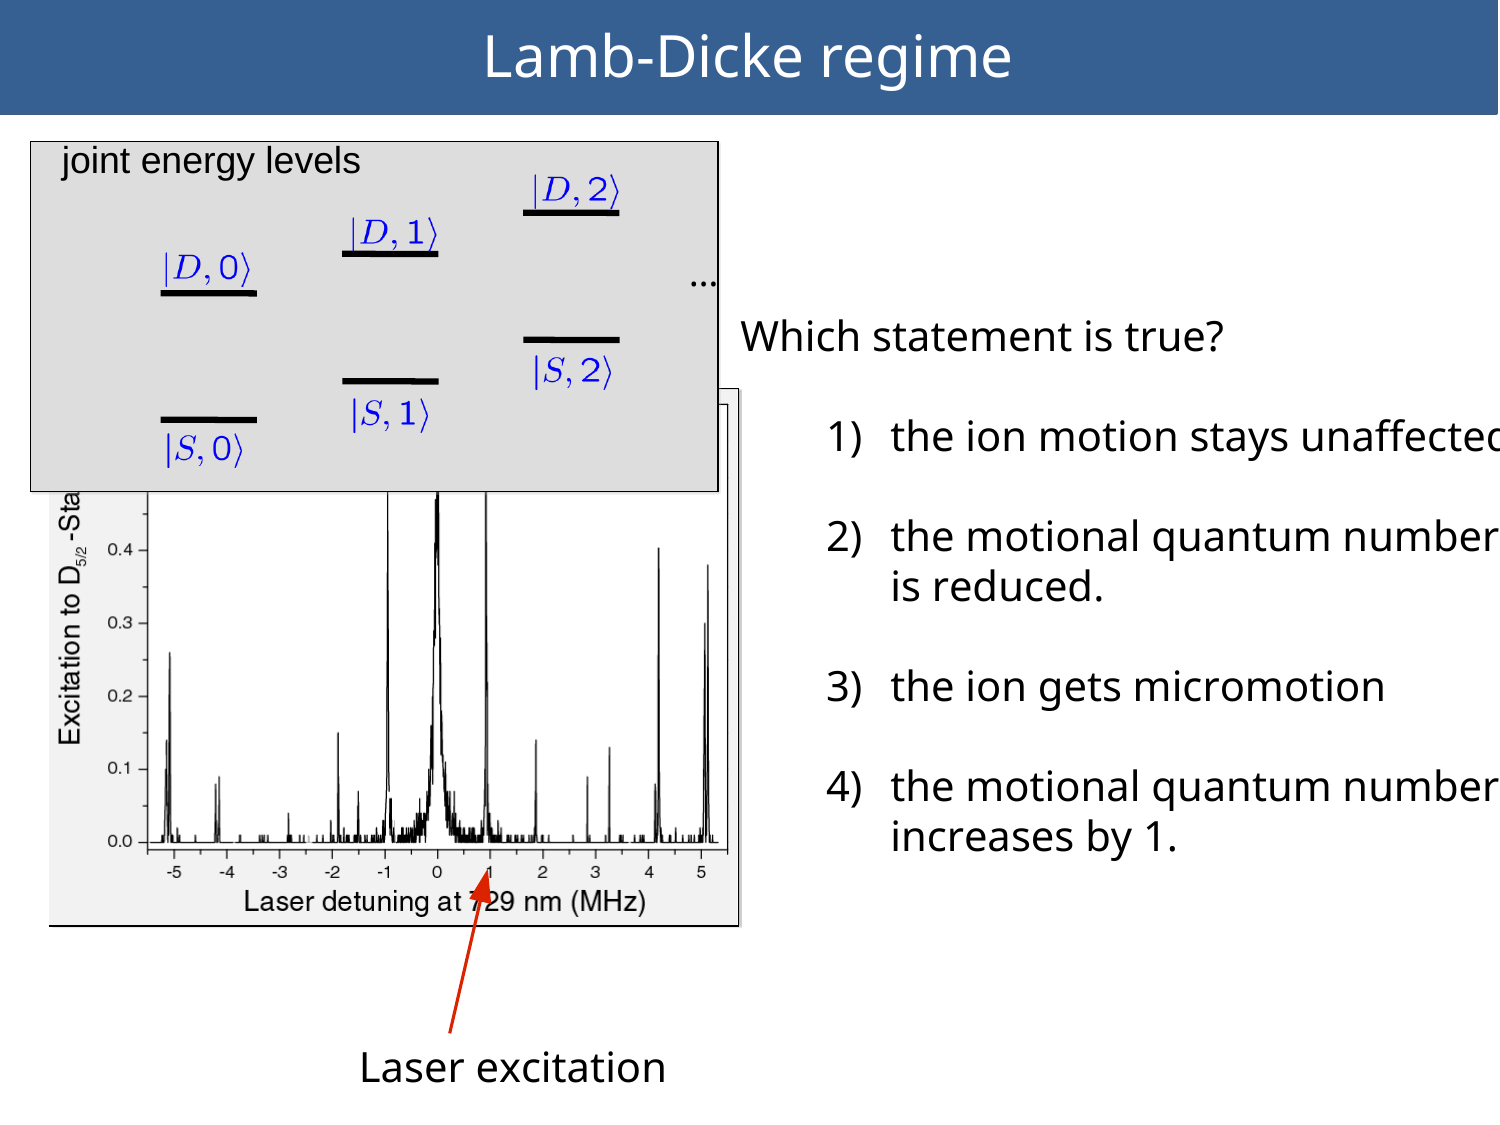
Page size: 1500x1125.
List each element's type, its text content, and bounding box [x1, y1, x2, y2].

text_box joint energy levels [47, 128, 391, 190]
picture [49, 390, 738, 925]
picture [353, 398, 428, 433]
text_box [30, 141, 725, 557]
text_box Laser excitation [343, 1033, 662, 1099]
picture [535, 355, 611, 390]
picture [533, 174, 619, 209]
title Lamb-Dicke regime [0, 0, 1497, 122]
text_box [477, 917, 739, 927]
text_box Which statement is true? 1) the ion motion stays unaffected. 2) the motional quantum number is reduced. 3) the ion gets micromotion 4) the motional quantum number increases by 1. [725, 301, 1493, 917]
picture [164, 252, 250, 287]
picture [167, 433, 242, 468]
text_box … [673, 241, 734, 302]
picture [351, 217, 437, 252]
